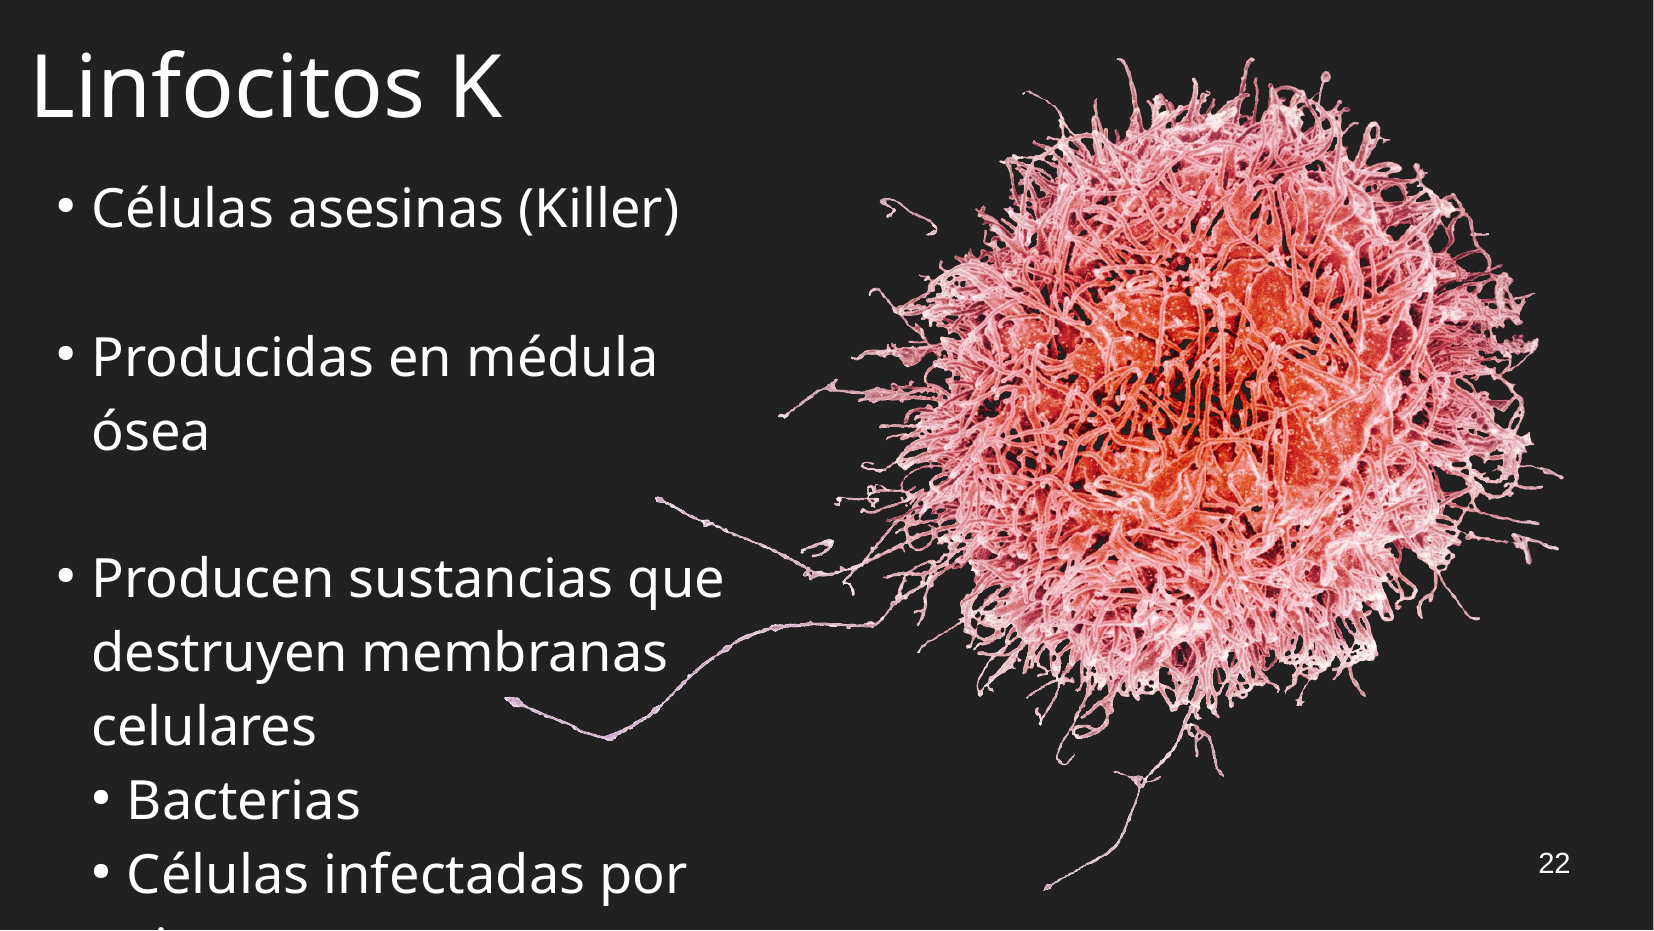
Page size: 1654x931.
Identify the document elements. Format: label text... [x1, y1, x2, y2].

picture [583, 0, 1654, 931]
text_box Células asesinas (Killer) Producidas en médula ósea Producen sustancias que destruyen membranas celulares Bacterias Células infectadas por virus Células tumorales Hongos [41, 88, 751, 916]
list Linfocitos K [29, 23, 1202, 161]
